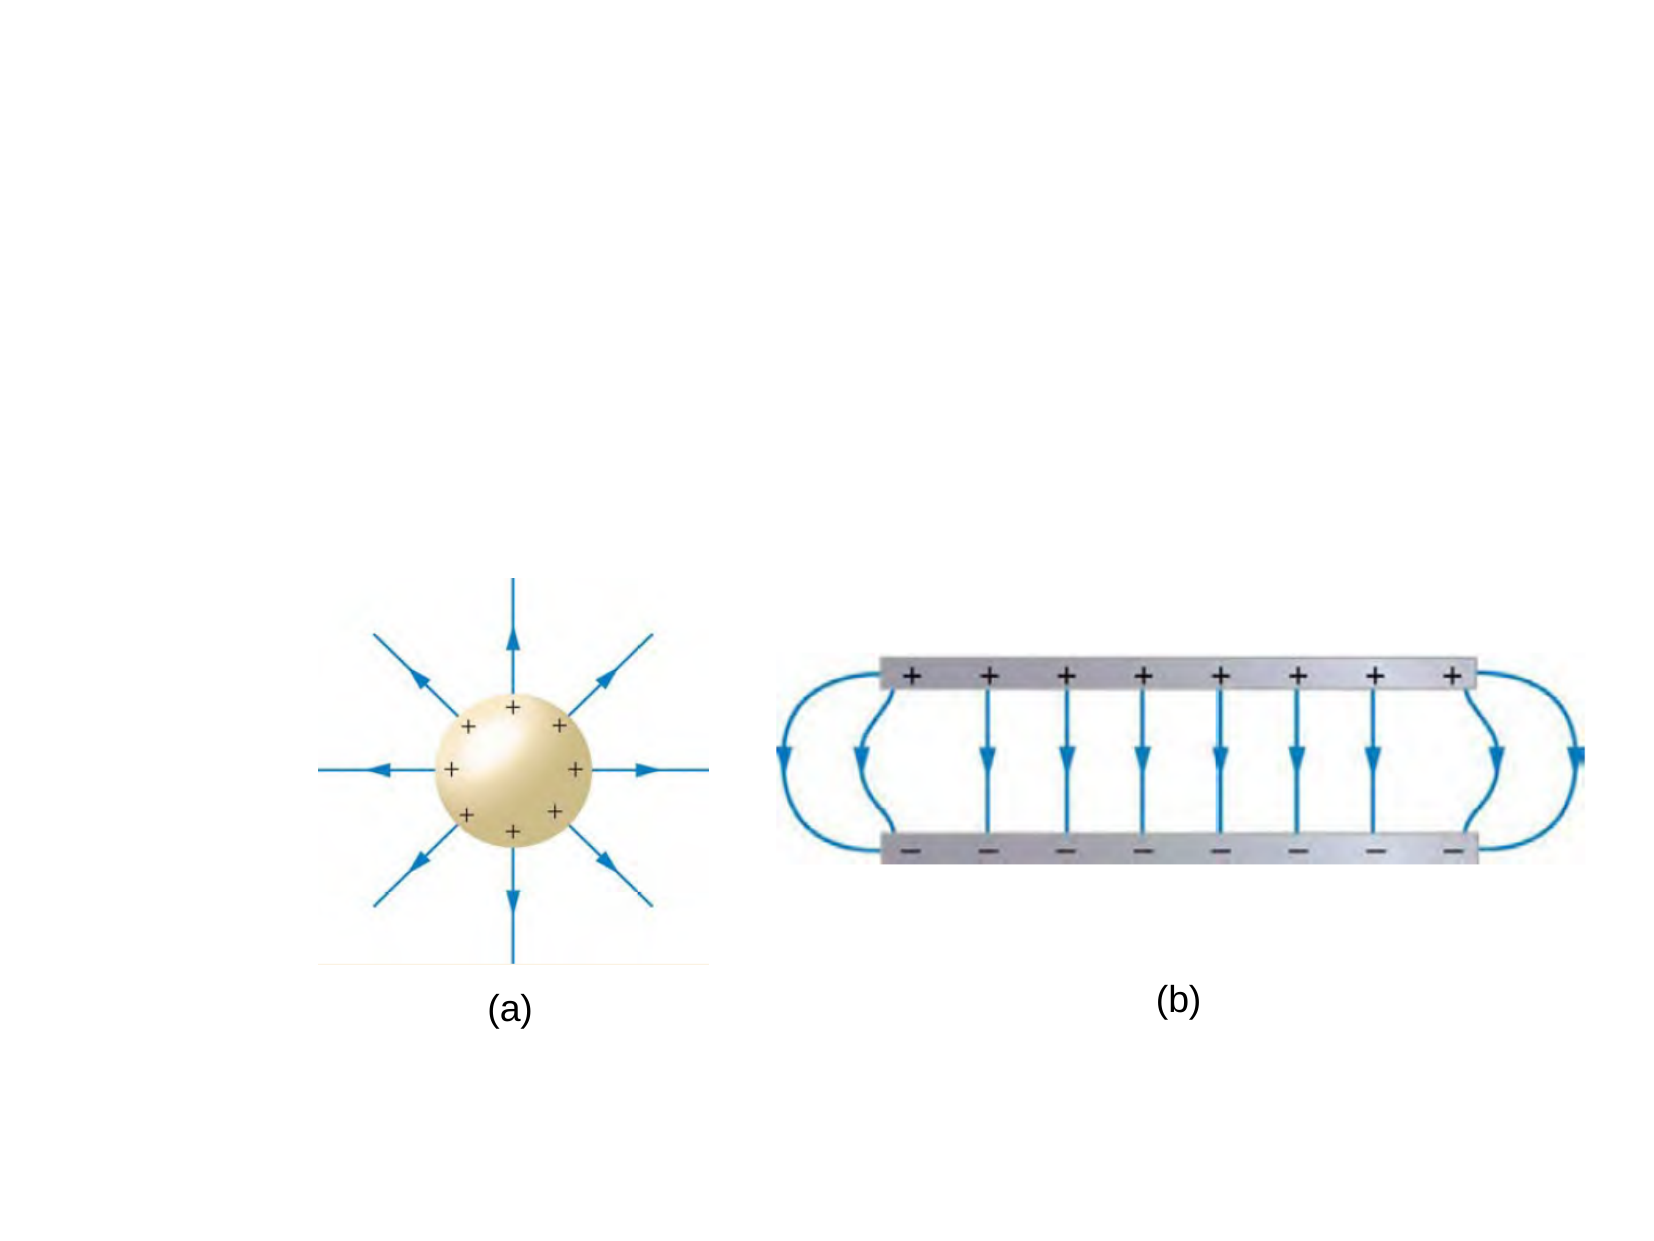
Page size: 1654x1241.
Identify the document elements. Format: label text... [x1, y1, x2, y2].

text_box (b) [1141, 970, 1217, 1028]
text_box (a) [472, 980, 548, 1038]
picture [318, 578, 709, 965]
picture [775, 636, 1607, 875]
